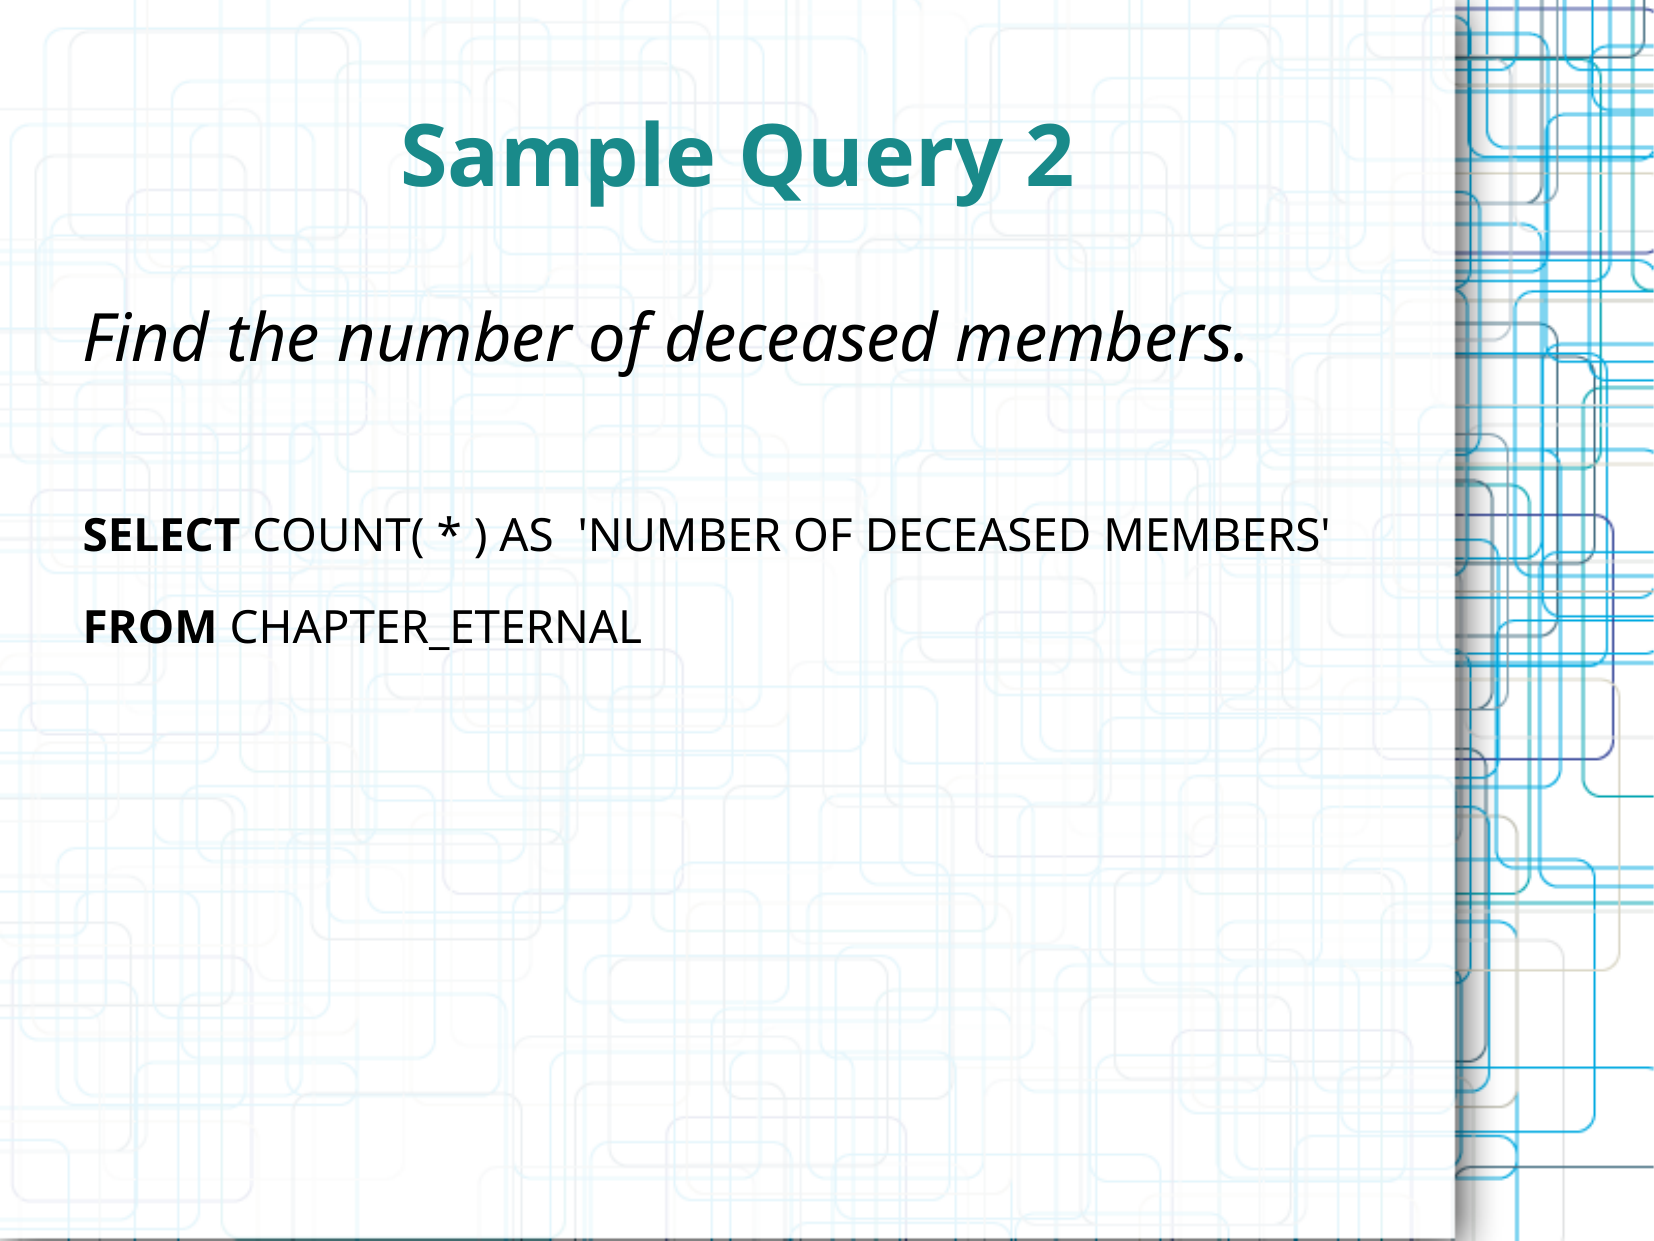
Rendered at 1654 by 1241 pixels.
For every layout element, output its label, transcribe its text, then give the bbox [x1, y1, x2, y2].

picture [0, 0, 1654, 1241]
list Find the number of deceased members. SELECT COUNT( * ) AS 'NUMBER OF DECEASED MEMBERS' FROM CHAPTER_ETERNAL [82, 290, 1381, 1109]
title Sample Query 2 [59, 49, 1418, 257]
